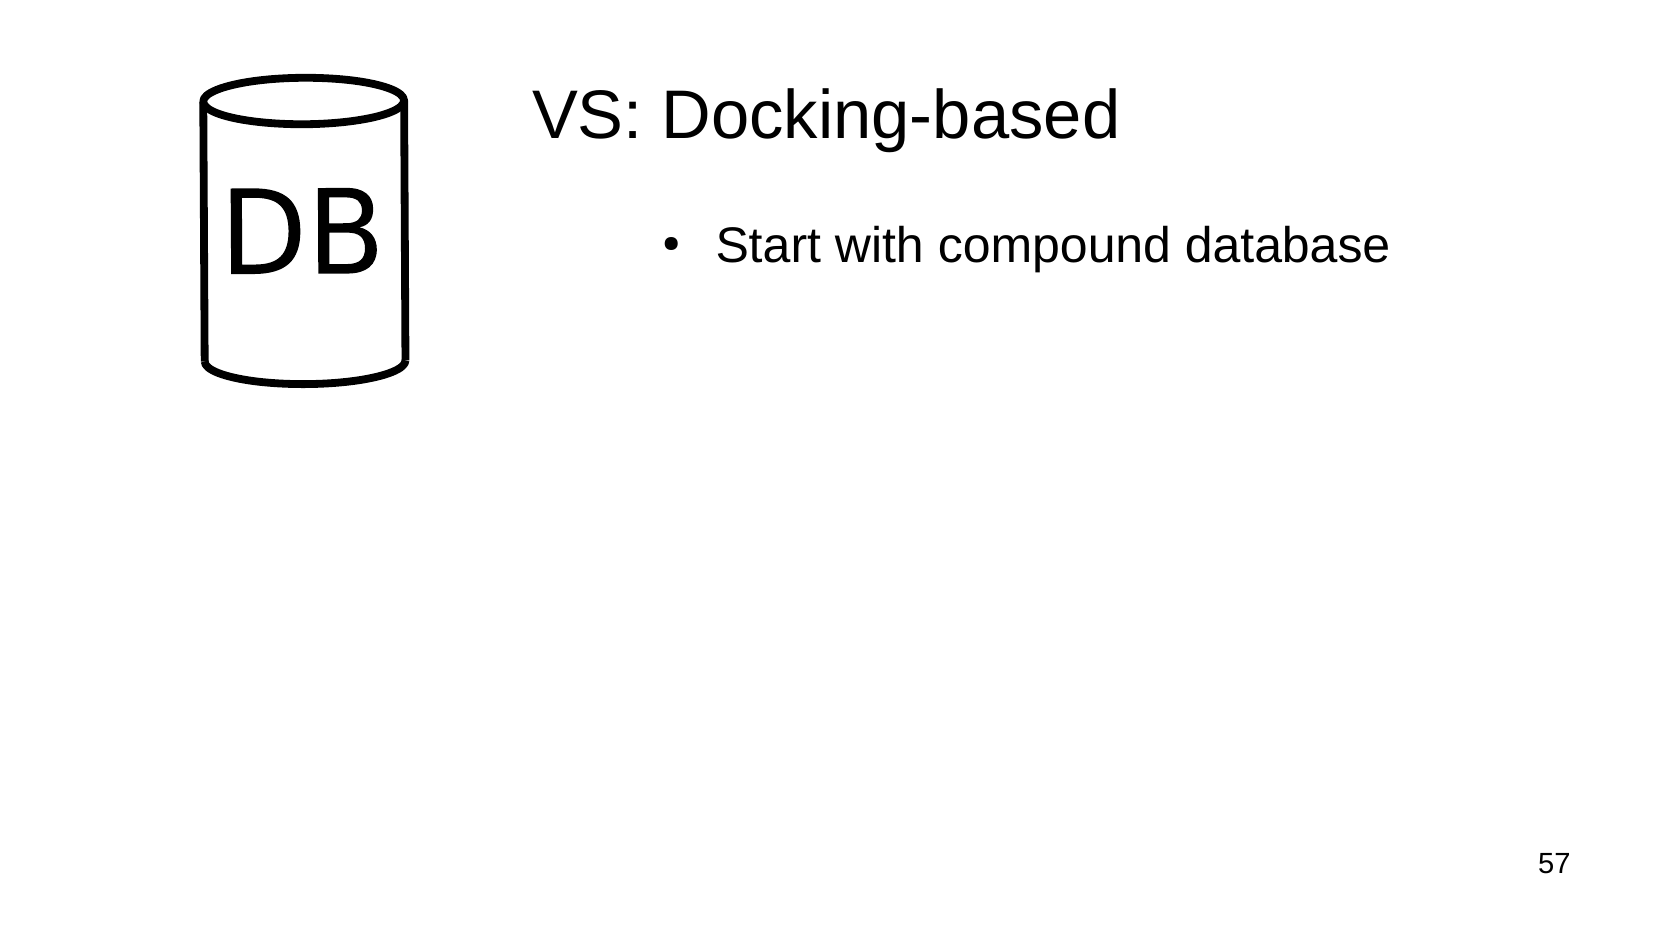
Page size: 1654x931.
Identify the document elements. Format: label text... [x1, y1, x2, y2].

list Start with compound database [644, 217, 1572, 757]
picture [104, 59, 467, 916]
title VS: Docking-based [82, 36, 1571, 193]
